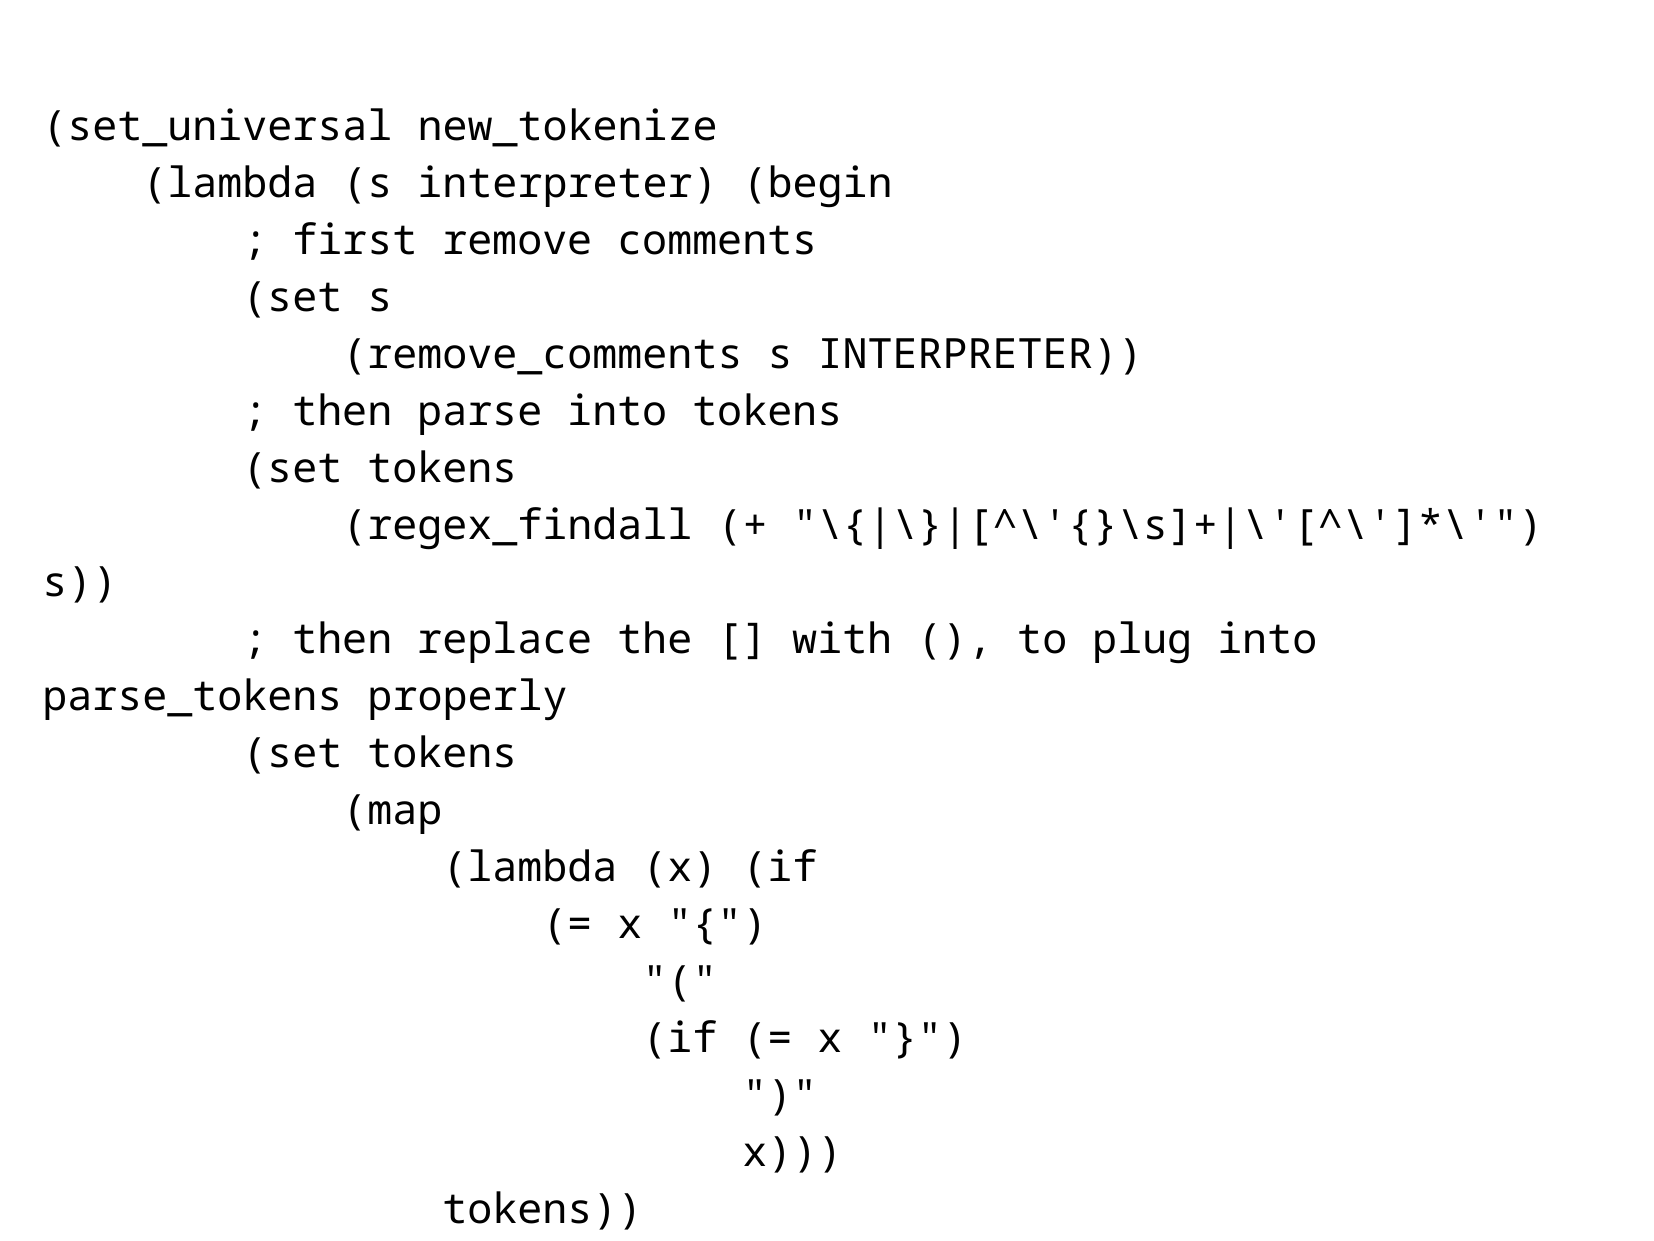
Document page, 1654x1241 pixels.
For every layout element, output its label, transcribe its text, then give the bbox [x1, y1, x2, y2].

text_box (set_universal new_tokenize (lambda (s interpreter) (begin ; first remove comments (set s (remove_comments s INTERPRETER)) ; then parse into tokens (set tokens (regex_findall (+ "\{|\}|[^\'{}\s]+|\'[^\']*\'") s)) ; then replace the [] with (), to plug into parse_tokens properly (set tokens (map (lambda (x) (if (= x "{") "(" (if (= x "}") ")" x))) tokens)) (` tokens #f)))) (joots (set tokenize new_tokenize)) ;FINISH-BEFORE {print {+ 1 {* 2 3}}} [27, 88, 1627, 1152]
